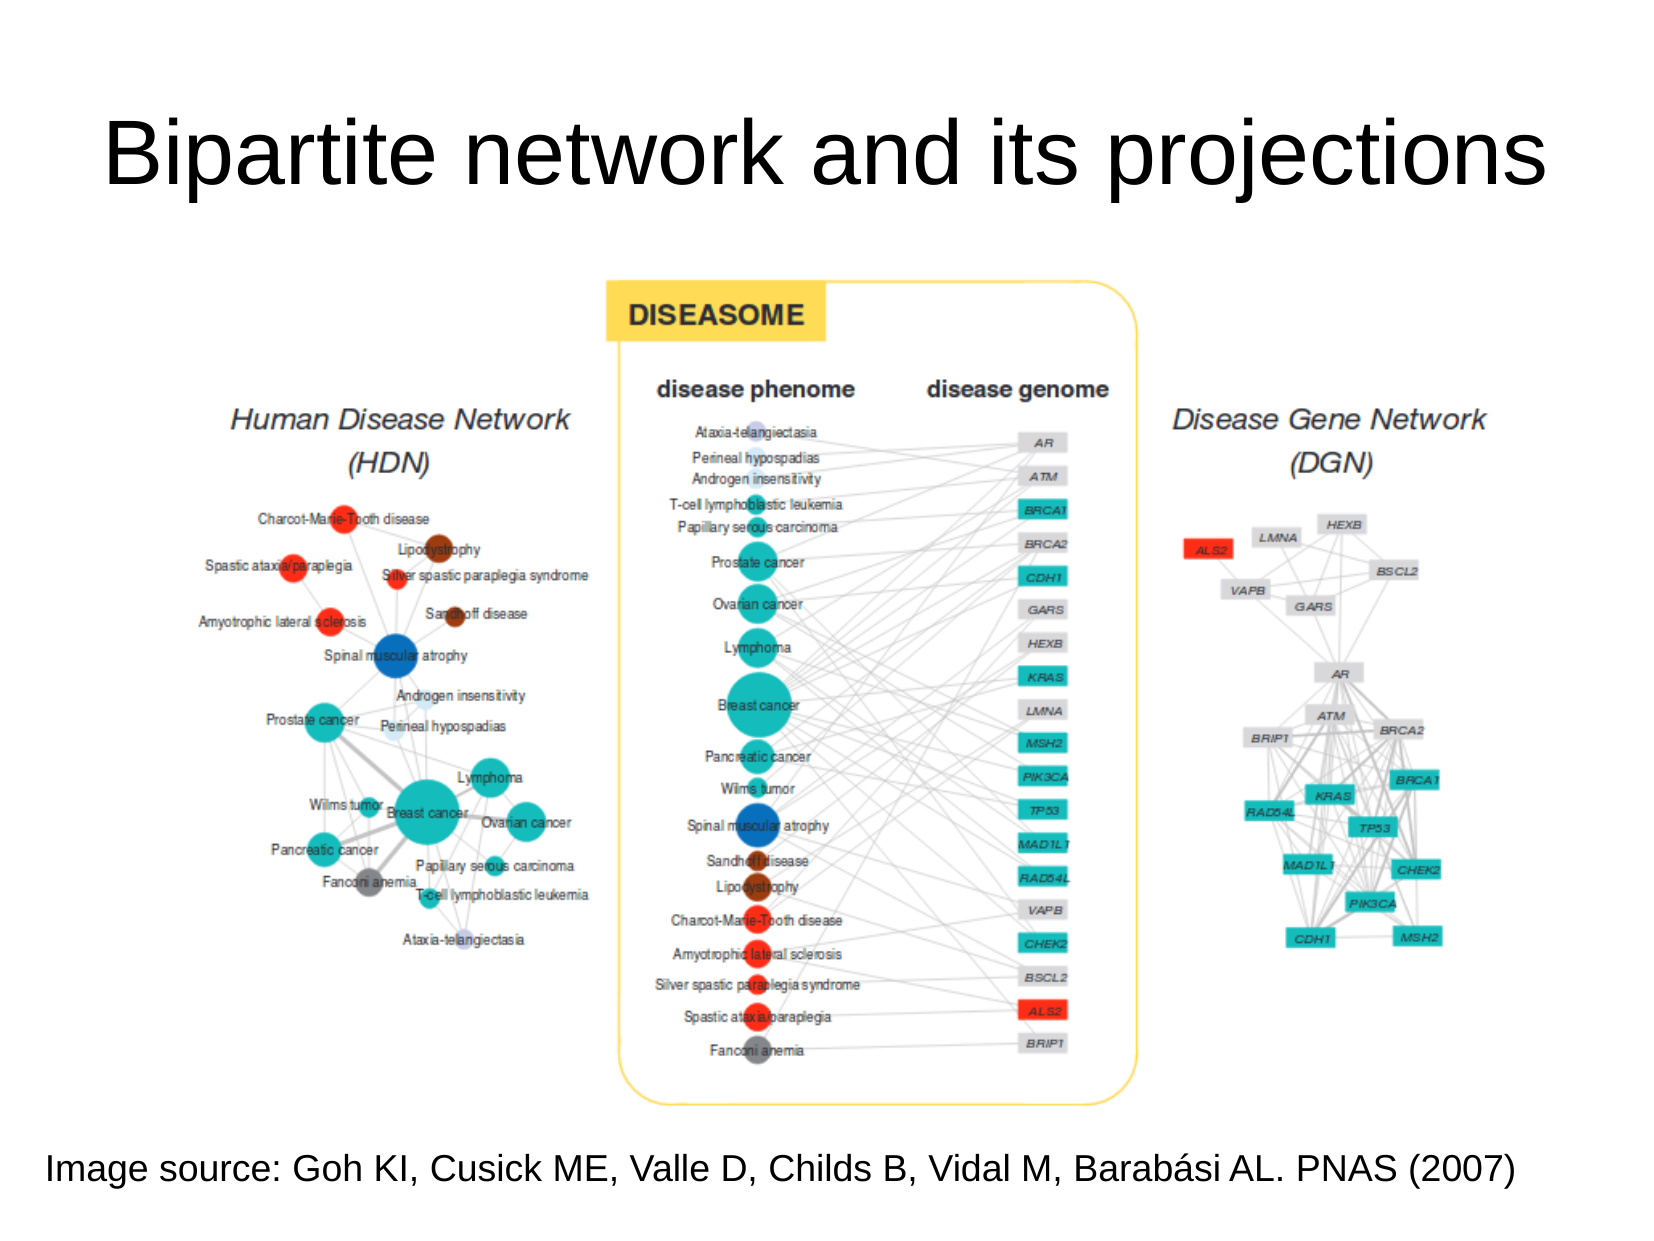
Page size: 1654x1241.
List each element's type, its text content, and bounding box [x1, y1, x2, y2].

text_box Image source: Goh KI, Cusick ME, Valle D, Childs B, Vidal M, Barabási AL. PNAS (2007) [30, 1140, 1621, 1197]
title Bipartite network and its projections [82, 49, 1571, 257]
picture [162, 245, 1546, 1126]
